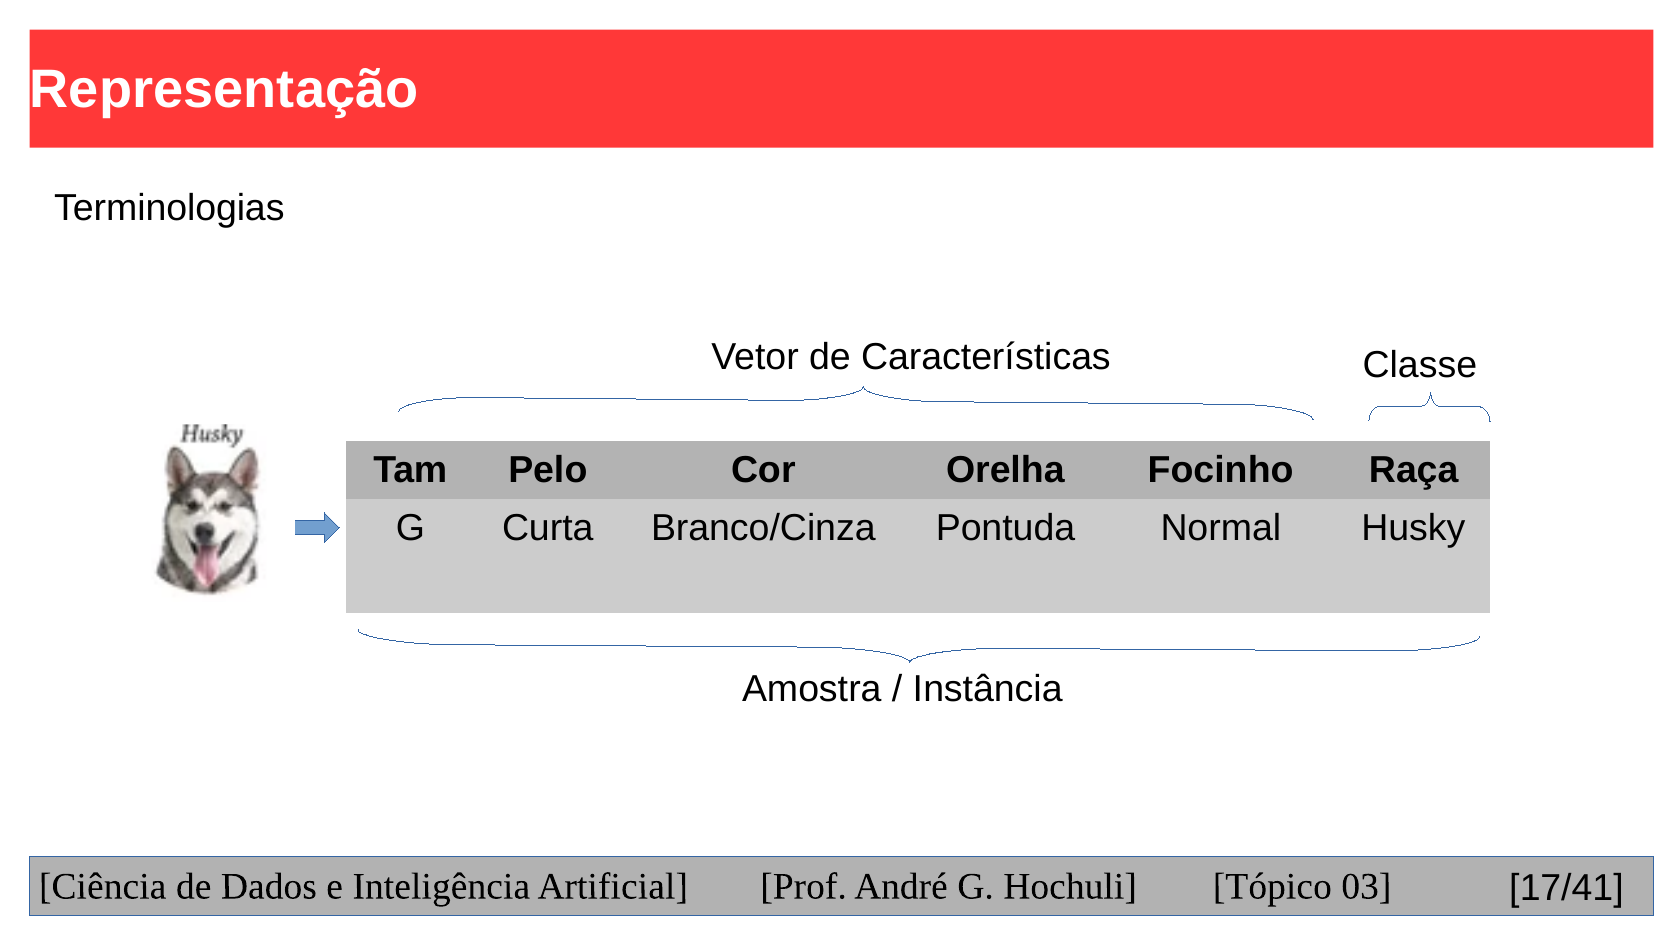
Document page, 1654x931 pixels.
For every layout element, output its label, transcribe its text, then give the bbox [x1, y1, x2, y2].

table_cell Branco/Cinza [621, 499, 906, 613]
table_header Cor [621, 441, 906, 499]
text_box Amostra / Instância [727, 656, 1153, 714]
table_header Raça [1337, 441, 1490, 499]
text_box Terminologias [39, 179, 300, 237]
table_header Orelha [906, 441, 1105, 499]
table_cell Pontuda [906, 499, 1105, 613]
text_box [295, 512, 340, 543]
text_box Classe [1347, 332, 1525, 389]
table_cell G [346, 499, 475, 613]
table_cell Curta [475, 499, 621, 613]
table_cell Husky [1337, 499, 1490, 613]
table_header Tam [346, 441, 475, 499]
table_header Focinho [1105, 441, 1337, 499]
picture [118, 424, 295, 602]
text_box Vetor de Características [696, 324, 1185, 382]
title Representação [29, 29, 1654, 148]
table_cell Normal [1105, 499, 1337, 613]
table_header Pelo [475, 441, 621, 499]
